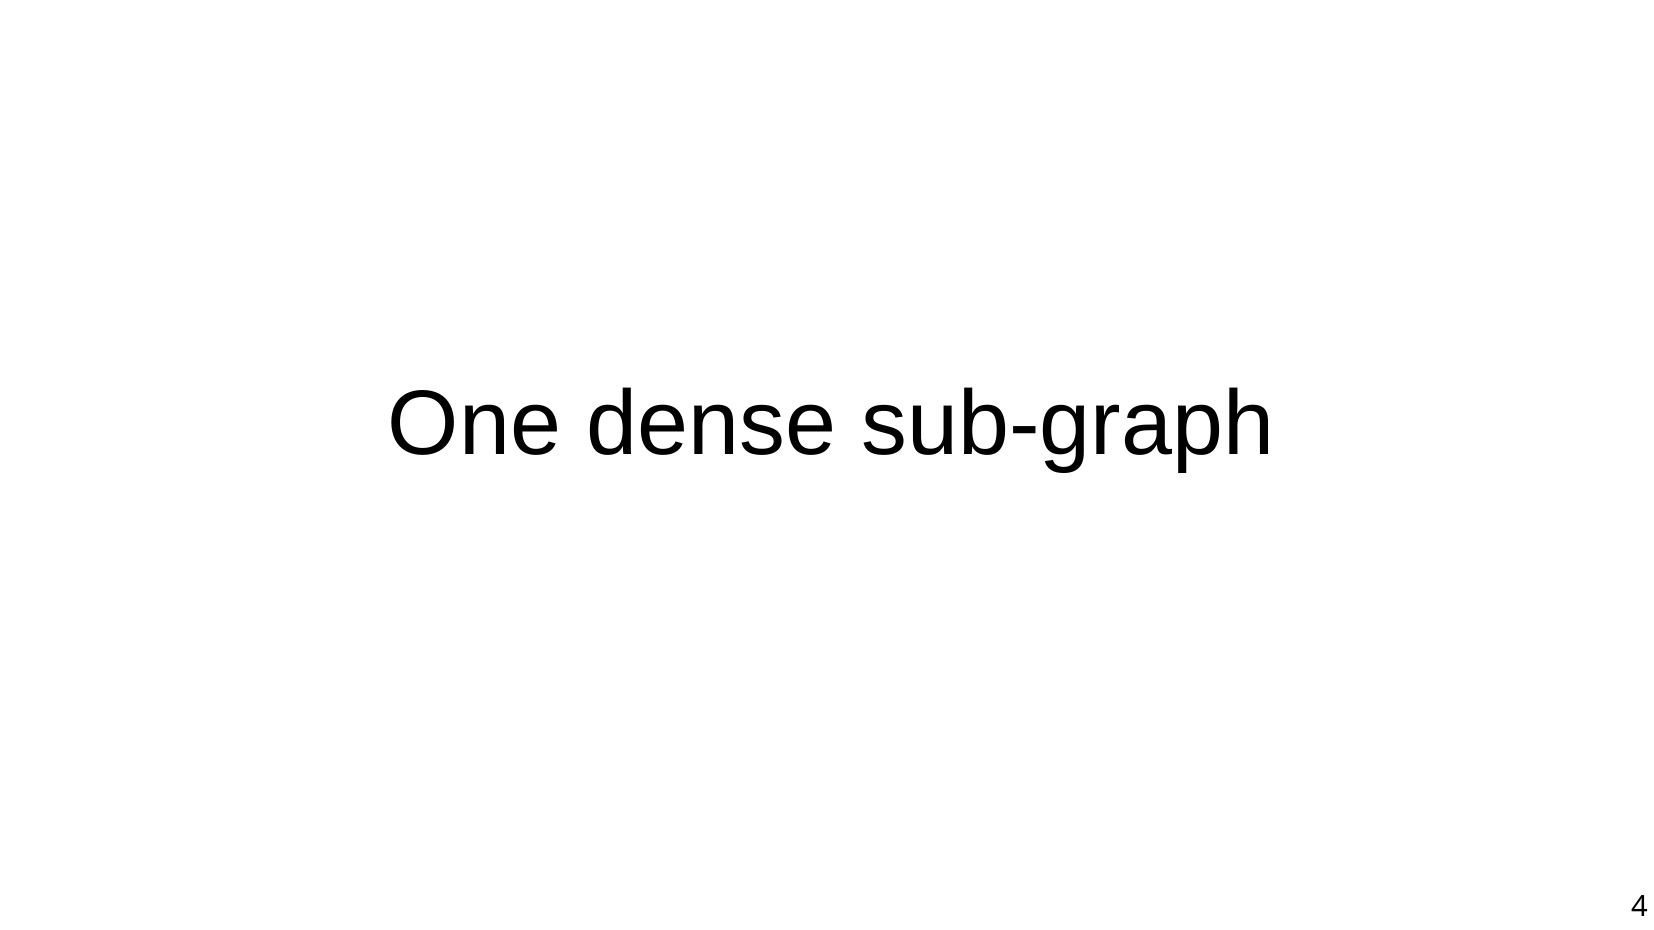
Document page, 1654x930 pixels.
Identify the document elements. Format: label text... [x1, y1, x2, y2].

title One dense sub-graph [87, 344, 1576, 501]
